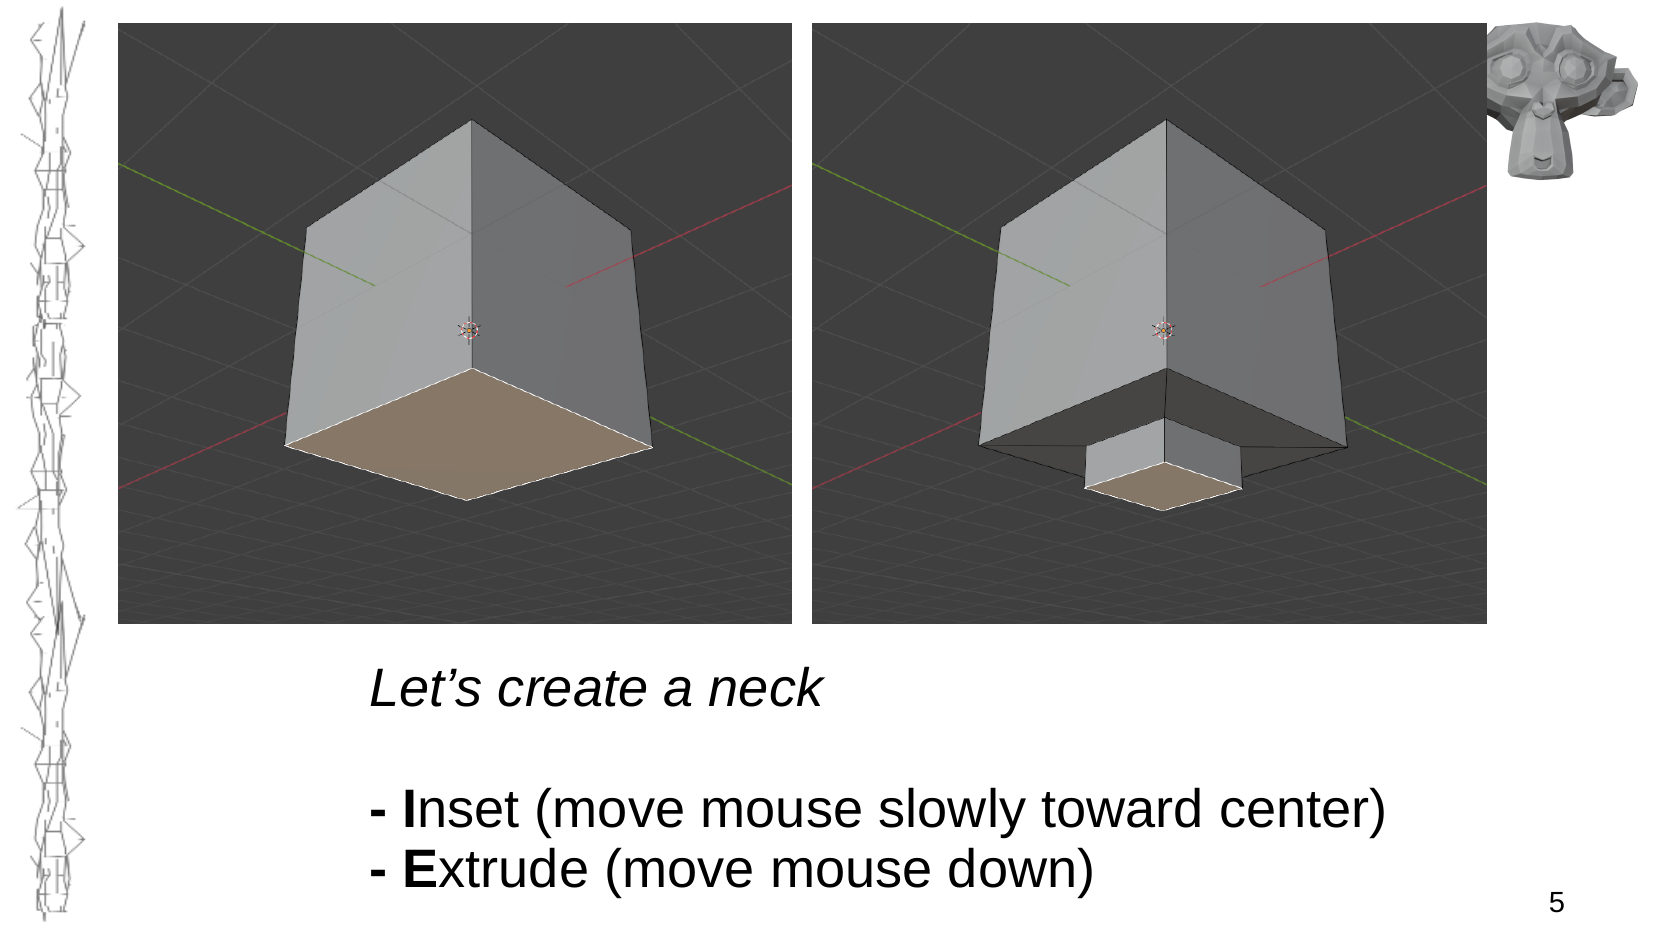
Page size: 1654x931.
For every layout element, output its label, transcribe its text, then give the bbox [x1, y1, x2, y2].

picture [118, 23, 792, 624]
picture [812, 11, 1645, 624]
text_box Let’s create a neck - Inset (move mouse slowly toward center) - Extrude (move mouse down) [354, 649, 1447, 931]
